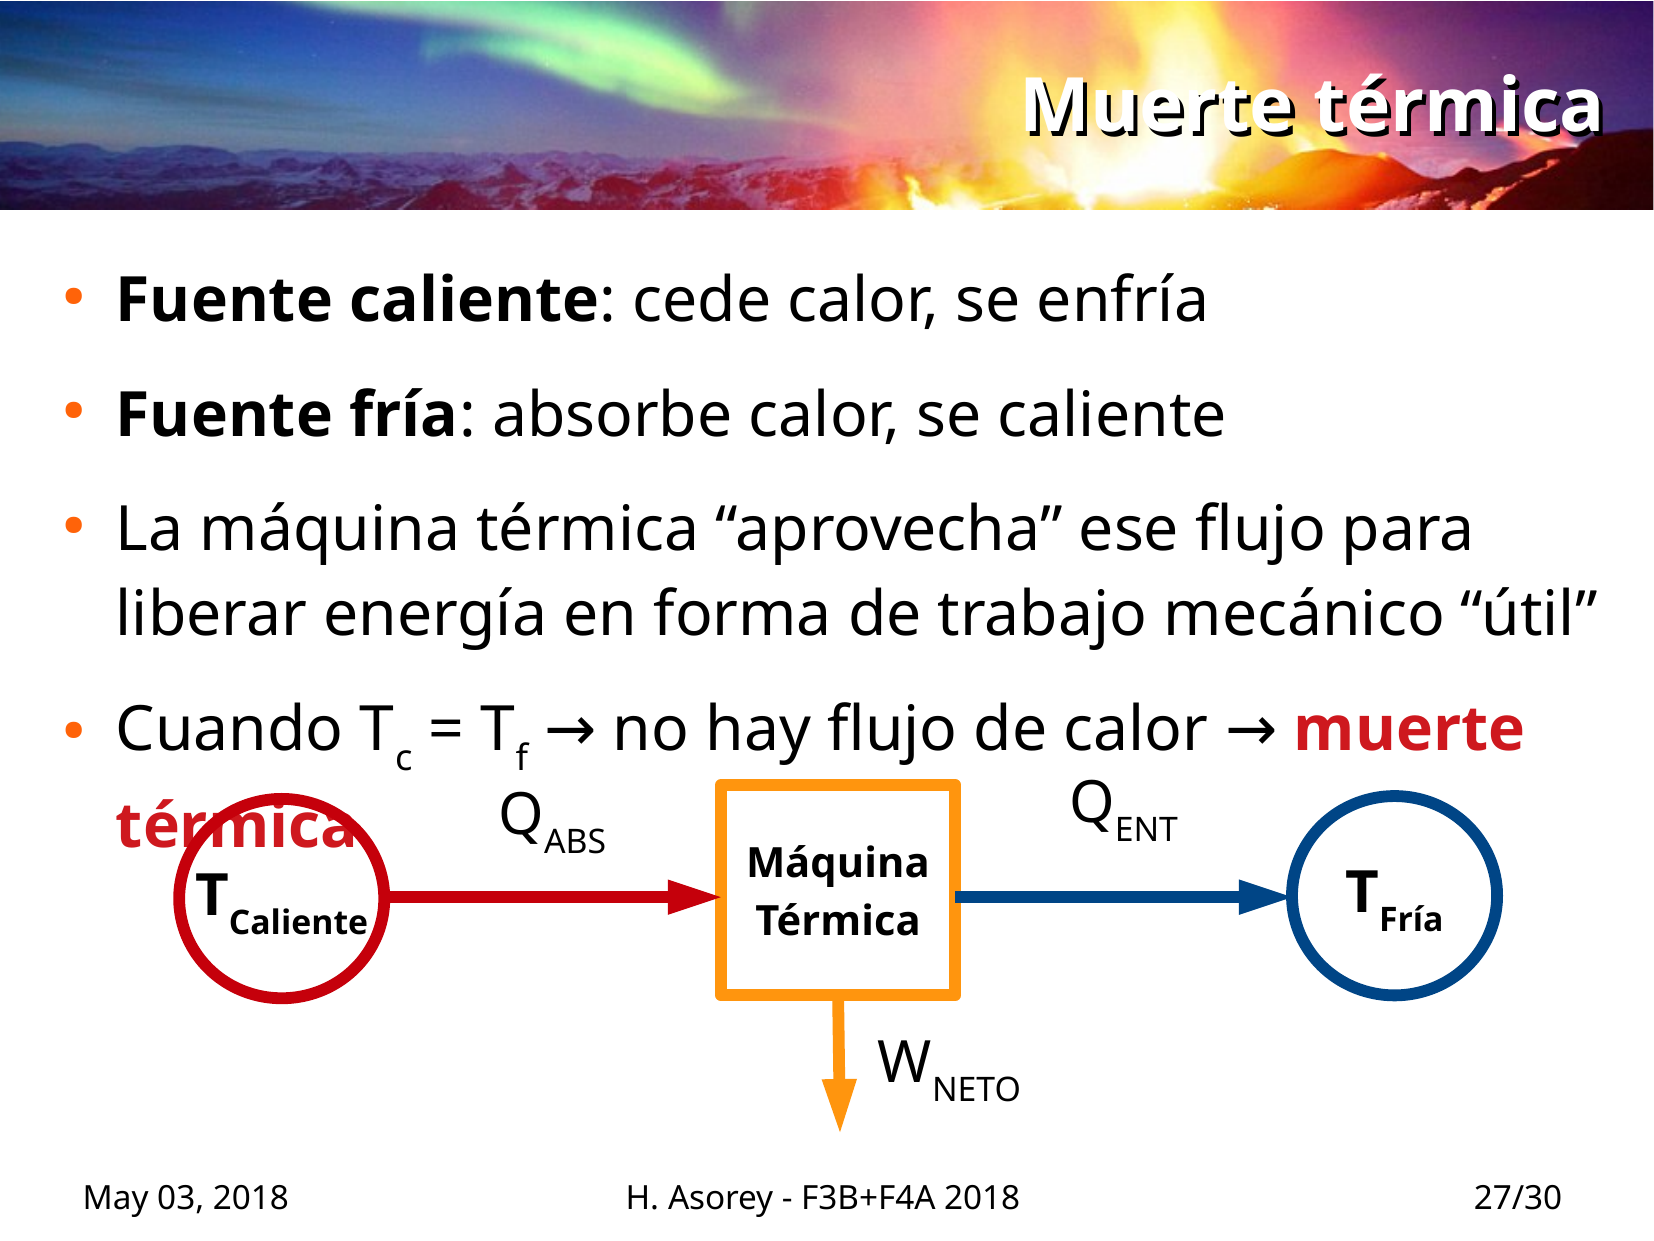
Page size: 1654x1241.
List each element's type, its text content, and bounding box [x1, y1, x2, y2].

text_box Máquina Térmica [720, 784, 956, 996]
text_box TFría [1292, 796, 1498, 996]
title Muerte térmica [45, 15, 1606, 191]
list Fuente caliente: cede calor, se enfría Fuente fría: absorbe calor, se caliente La máquina térmica “aprovecha” ese flujo para liberar energía en forma de trabajo mecánico “útil” Cuando Tc = Tf → no hay flujo de calor → muerte térmica [45, 255, 1606, 1156]
picture [0, 1, 1654, 210]
text_box TCaliente [179, 798, 385, 999]
text_box WNETO [805, 1013, 1094, 1223]
